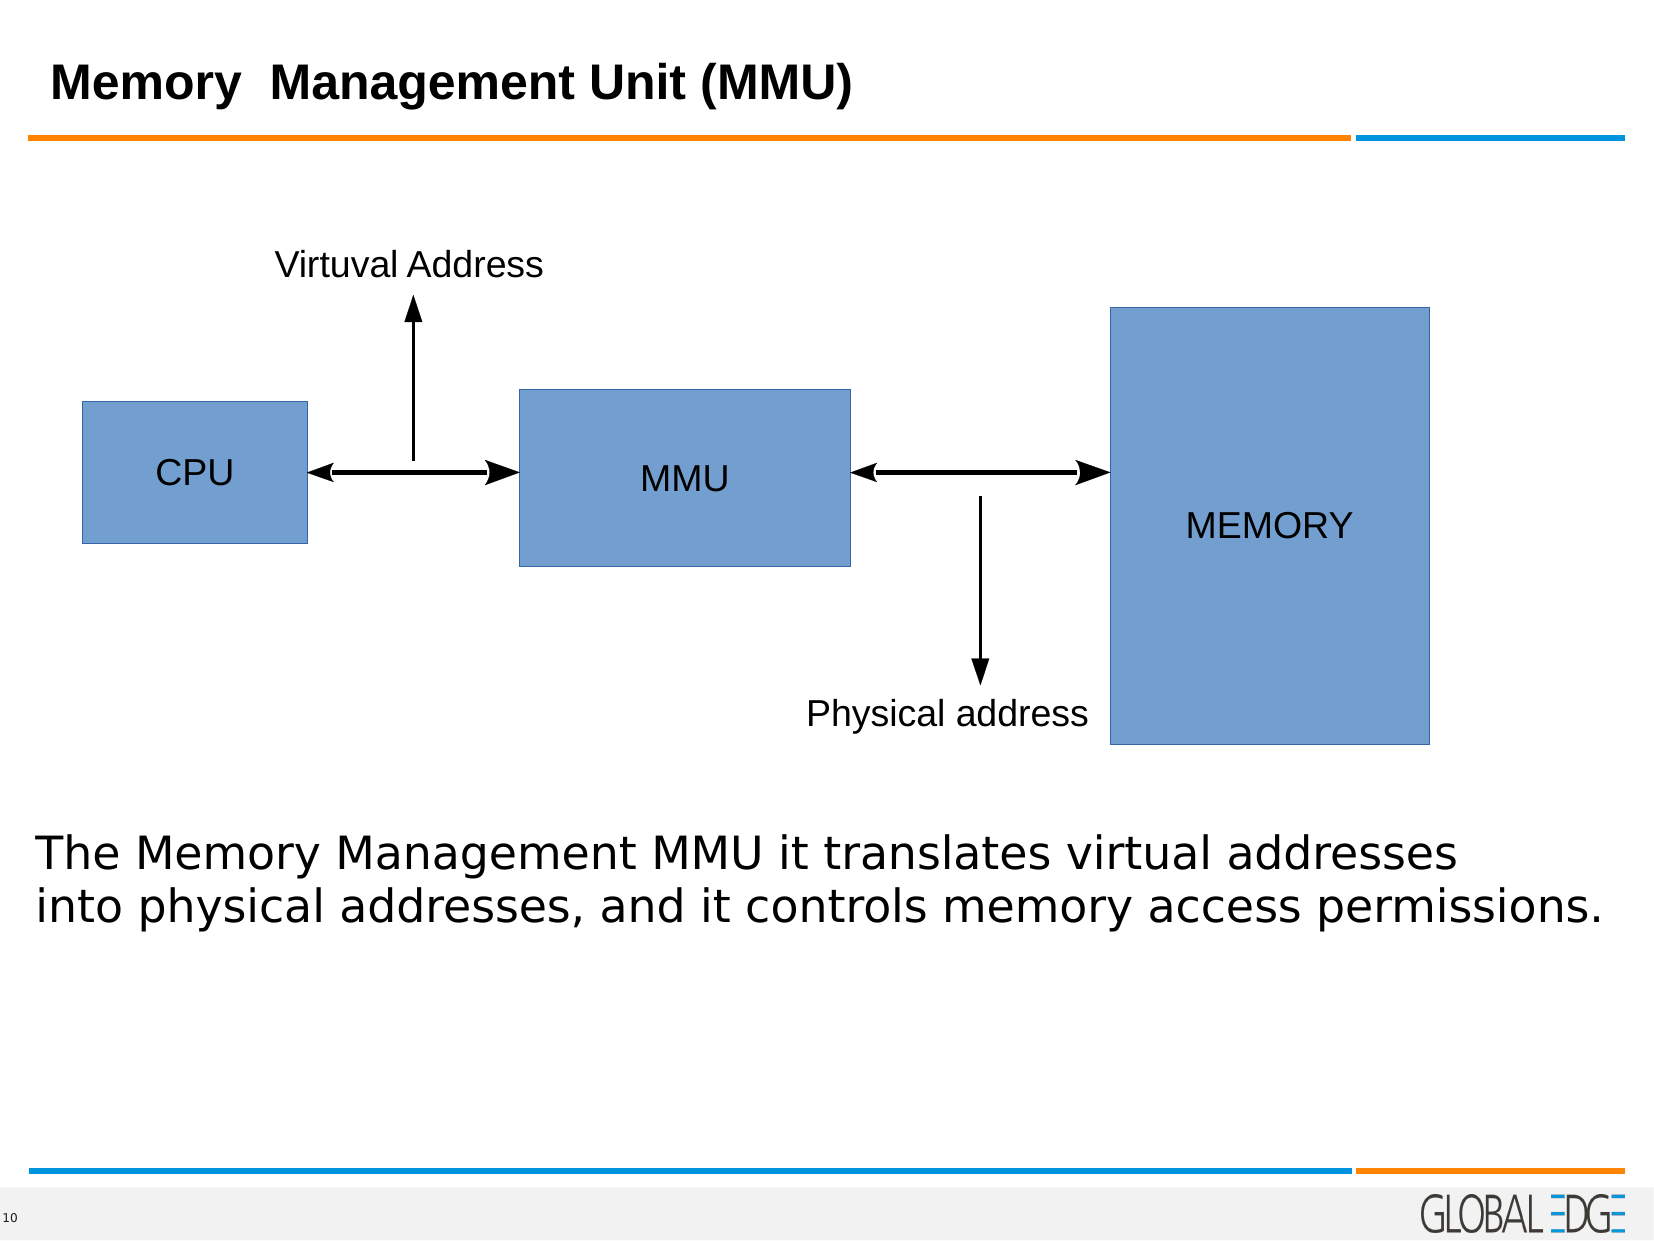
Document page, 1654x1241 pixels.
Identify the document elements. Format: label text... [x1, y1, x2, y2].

text_box [82, 401, 334, 544]
text_box MEMORY [1185, 504, 1354, 547]
text_box CPU [155, 451, 235, 494]
picture [1421, 1194, 1625, 1233]
text_box Memory Management Unit (MMU) [50, 54, 868, 112]
text_box Virtuval Address [274, 243, 545, 286]
text_box MMU [640, 457, 730, 500]
text_box Physical address [805, 692, 1089, 735]
text_box 10 [2, 1210, 18, 1226]
text_box [484, 389, 877, 567]
text_box [1075, 307, 1430, 745]
text_box [971, 658, 990, 686]
text_box [0, 1187, 1654, 1241]
text_box [404, 295, 423, 322]
text_box The Memory Management MMU it translates virtual addresses into physical addresses, and it controls memory access permissions. [35, 826, 1605, 934]
